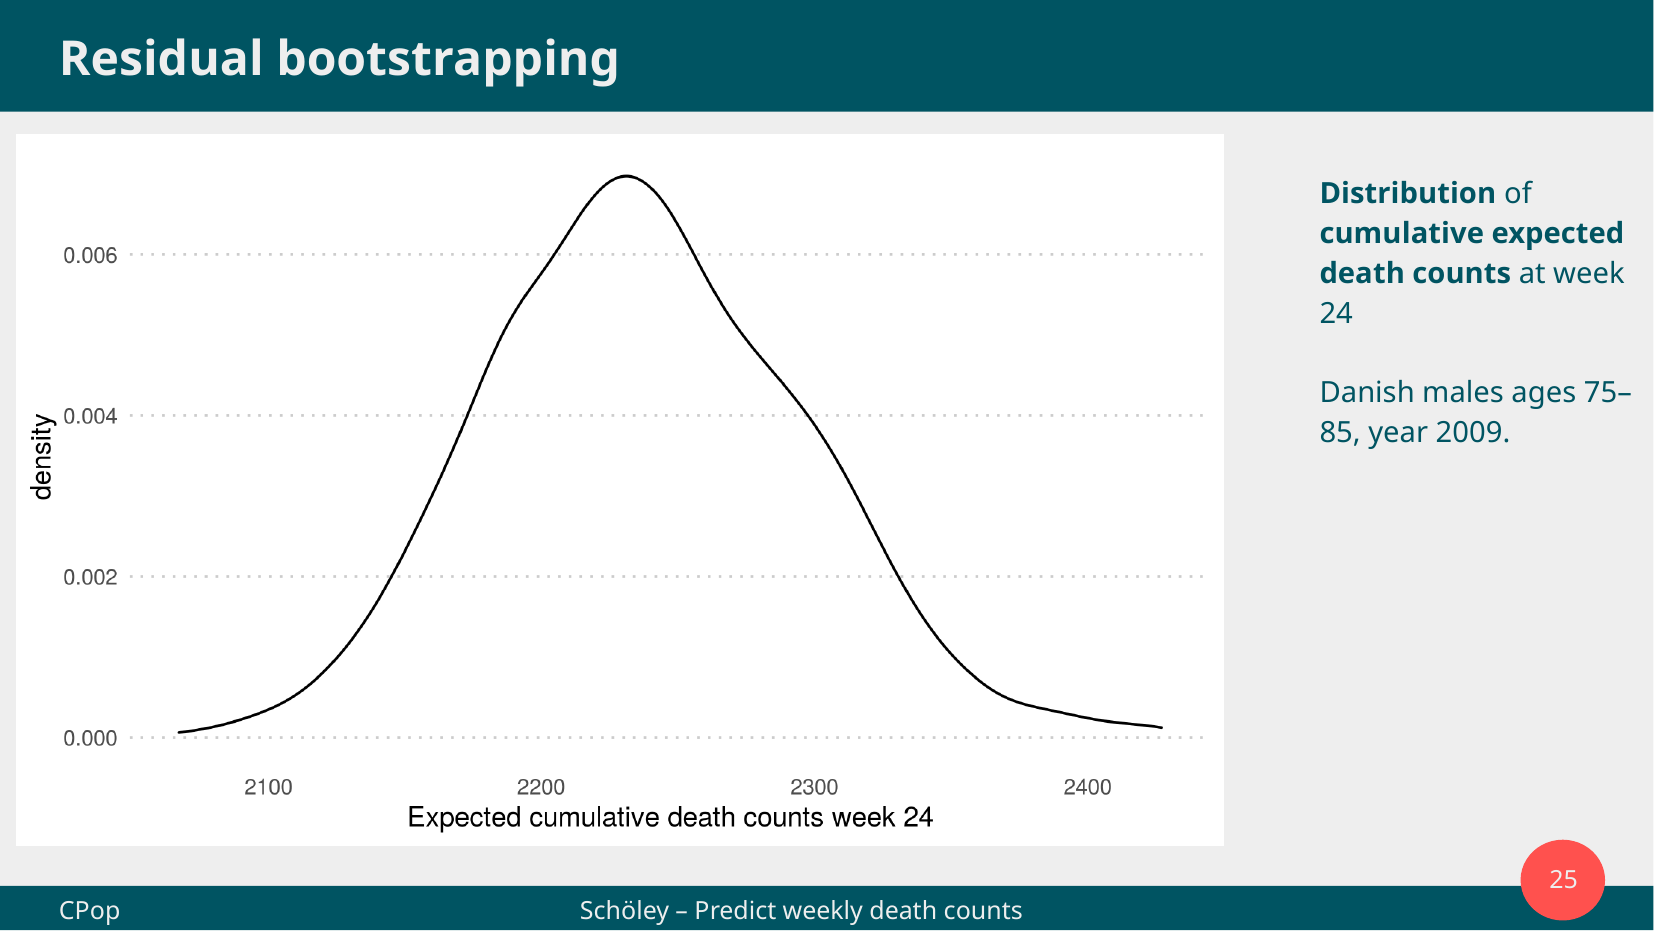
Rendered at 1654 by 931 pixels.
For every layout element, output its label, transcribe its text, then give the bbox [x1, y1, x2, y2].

picture [16, 134, 1224, 846]
text_box Distribution of cumulative expected death counts at week 24 Danish males ages 75–85, year 2009. [1304, 165, 1651, 490]
title Residual bootstrapping [58, 0, 1595, 116]
